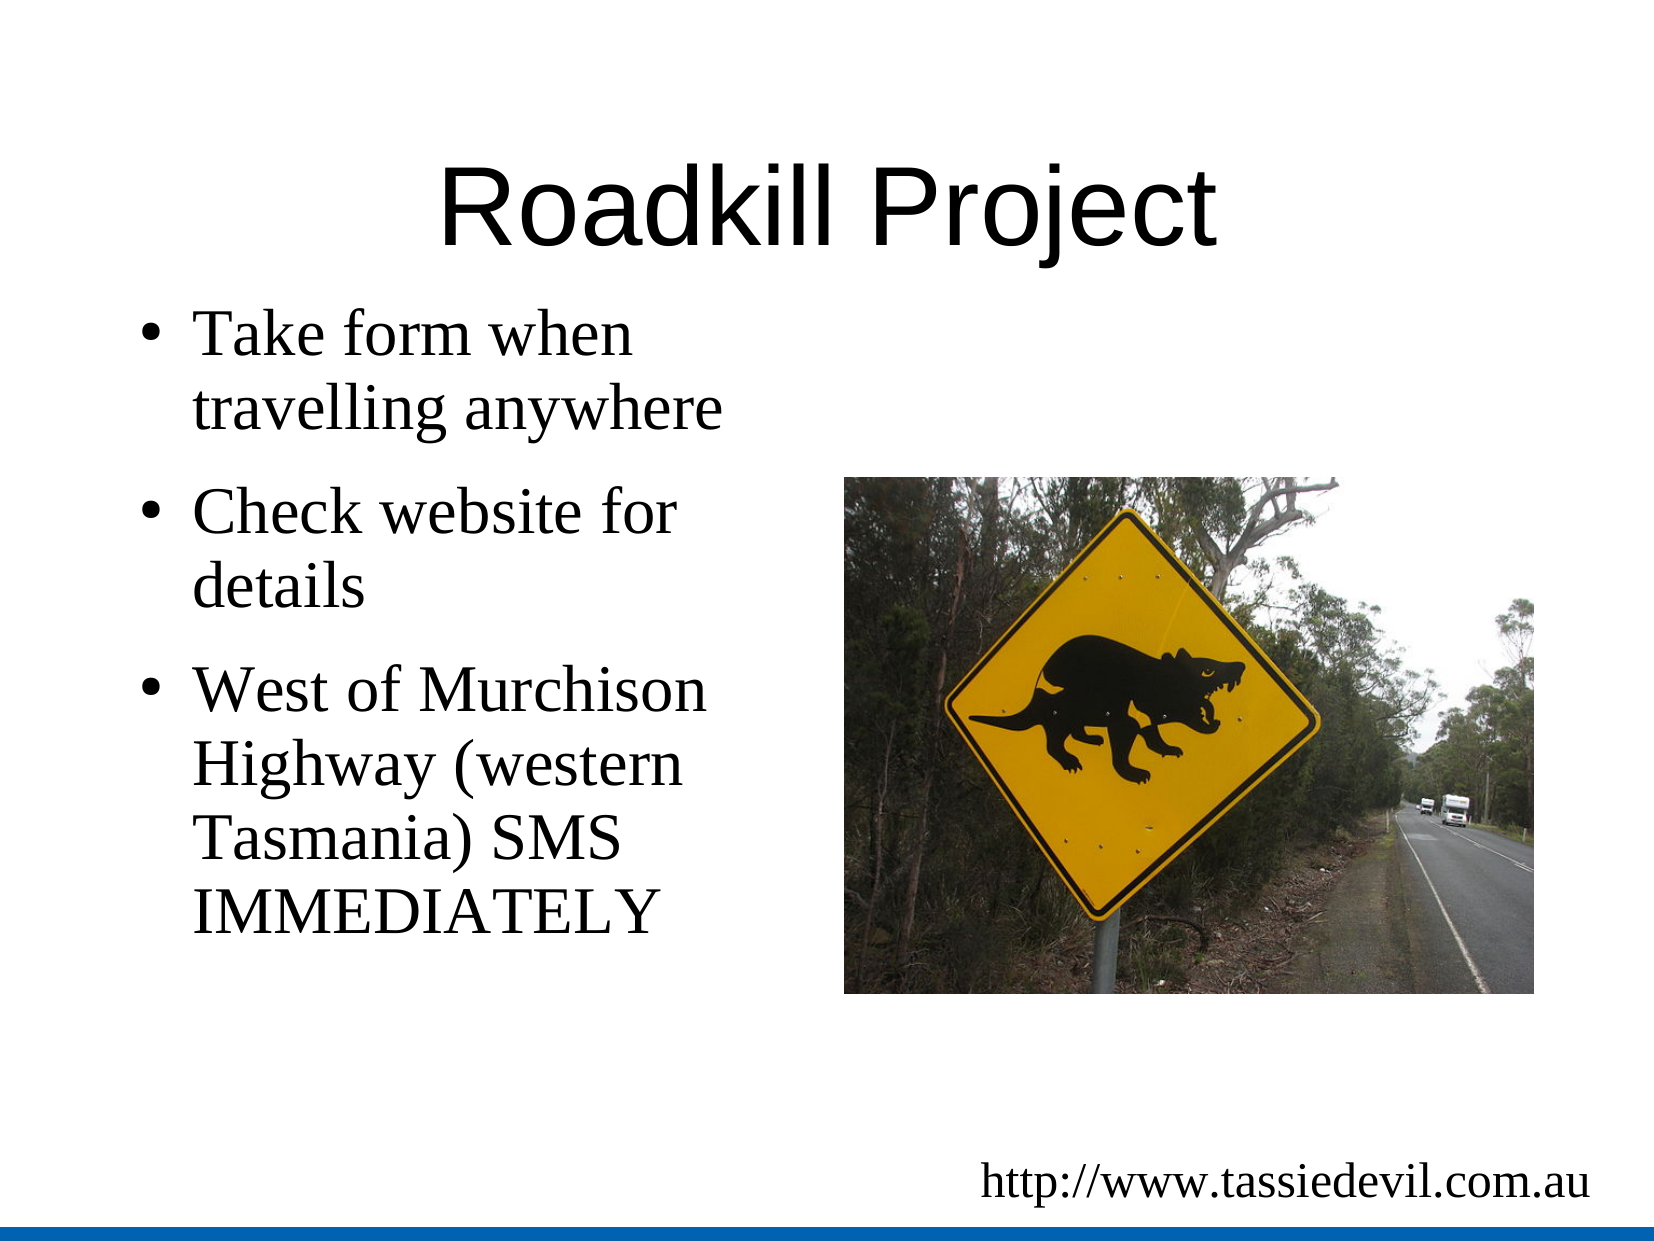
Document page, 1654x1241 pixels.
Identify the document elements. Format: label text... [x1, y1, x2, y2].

list Take form when travelling anywhere Check website for details West of Murchison Highway (western Tasmania) SMS IMMEDIATELY [121, 296, 811, 1078]
text_box http://www.tassiedevil.com.au [980, 1153, 1592, 1214]
picture [844, 477, 1534, 994]
title Roadkill Project [121, 102, 1533, 311]
